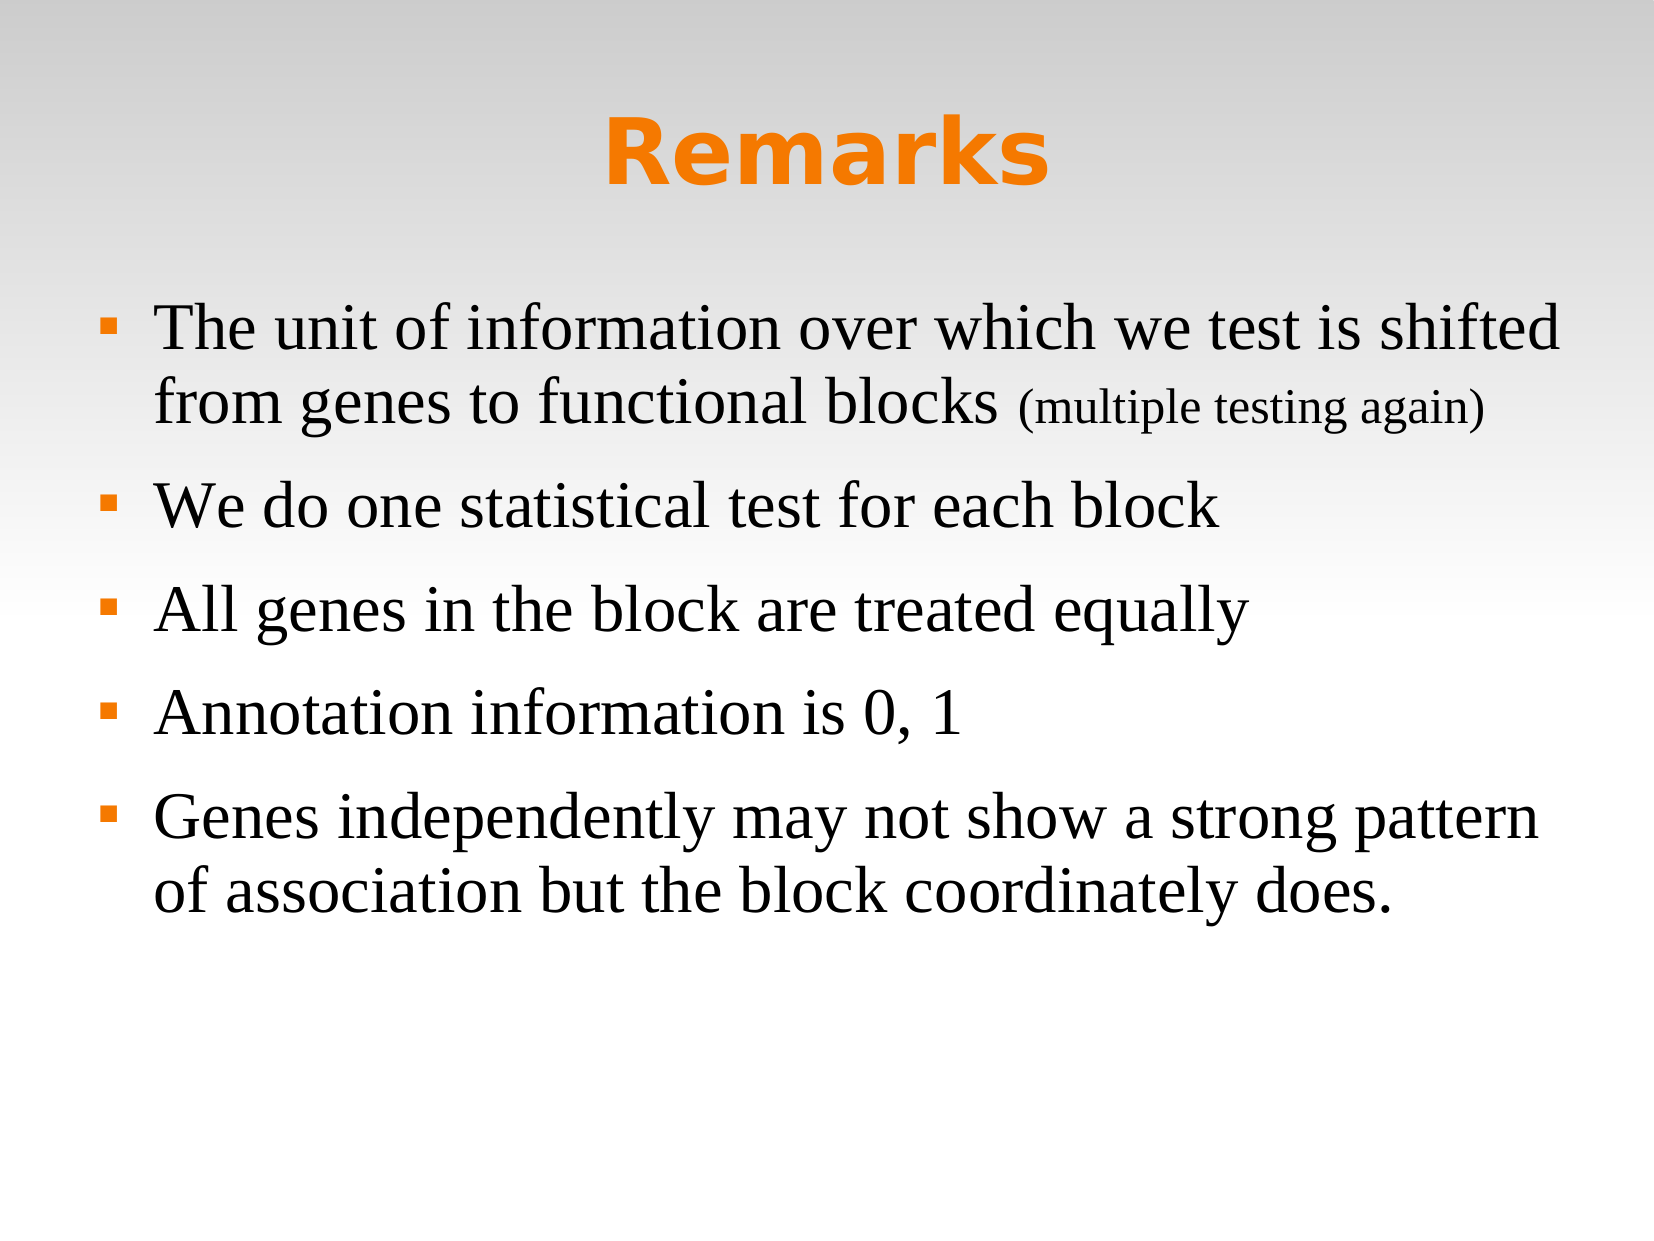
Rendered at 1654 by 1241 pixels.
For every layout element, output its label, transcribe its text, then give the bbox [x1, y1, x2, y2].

title Remarks [82, 49, 1571, 257]
list The unit of information over which we test is shifted from genes to functional blocks (multiple testing again) We do one statistical test for each block All genes in the block are treated equally Annotation information is 0, 1 Genes independently may not show a strong pattern of association but the block coordinately does. [82, 290, 1571, 1094]
